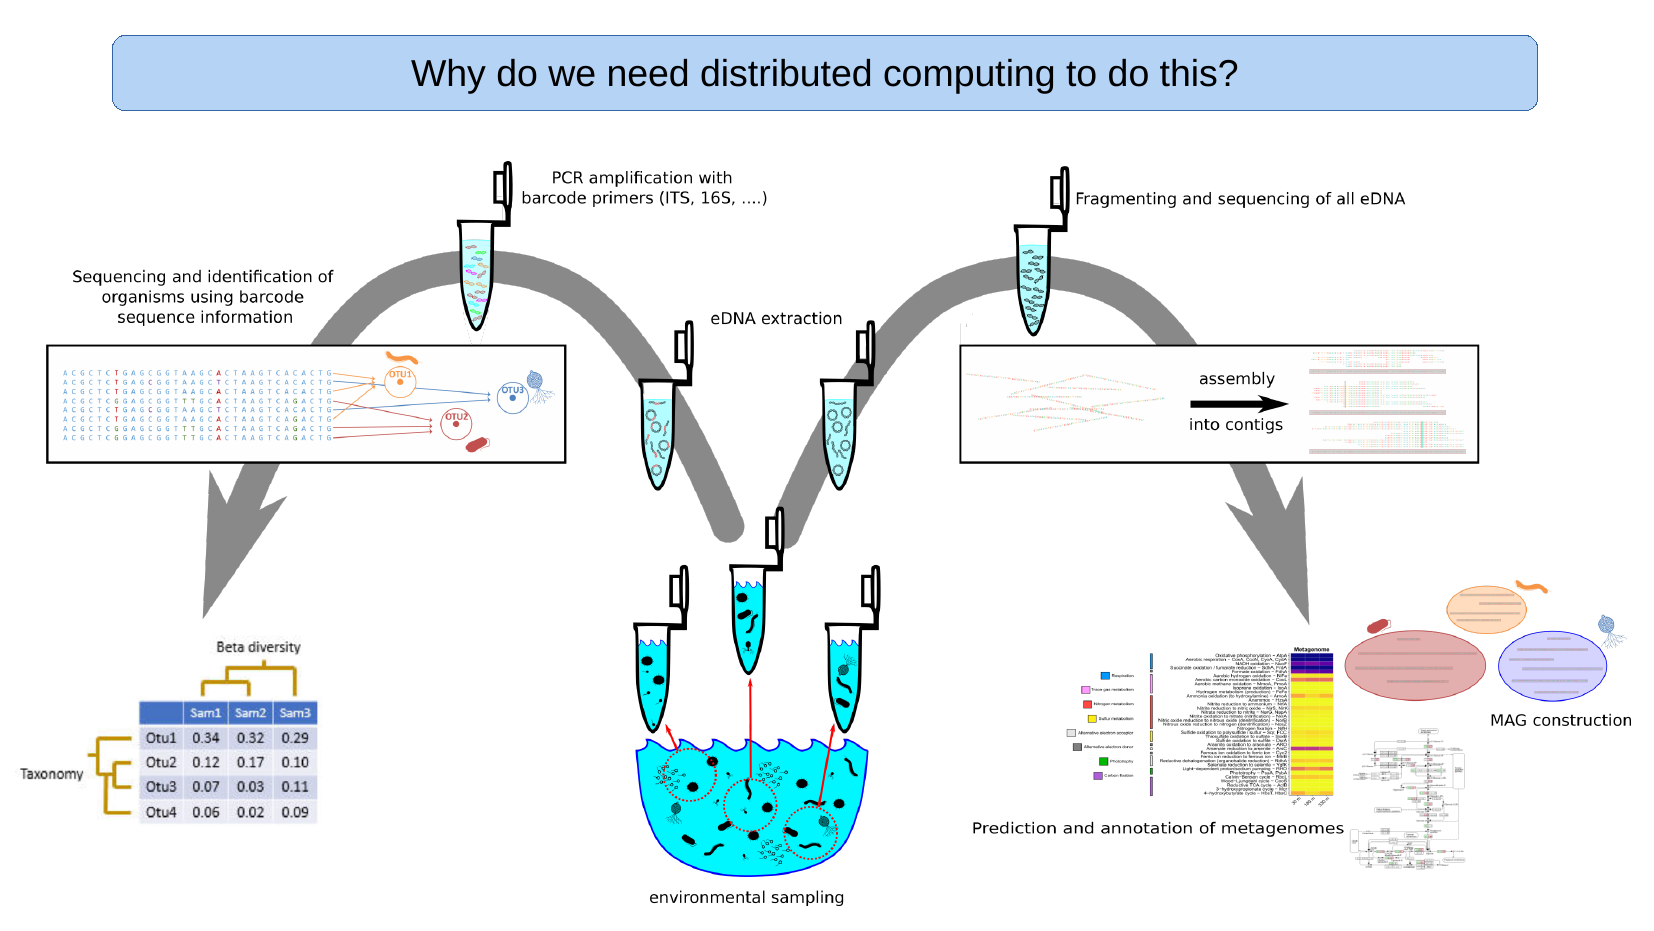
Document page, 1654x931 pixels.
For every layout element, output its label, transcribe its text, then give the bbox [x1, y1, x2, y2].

picture [15, 161, 1631, 906]
text_box Why do we need distributed computing to do this? [112, 35, 1538, 111]
